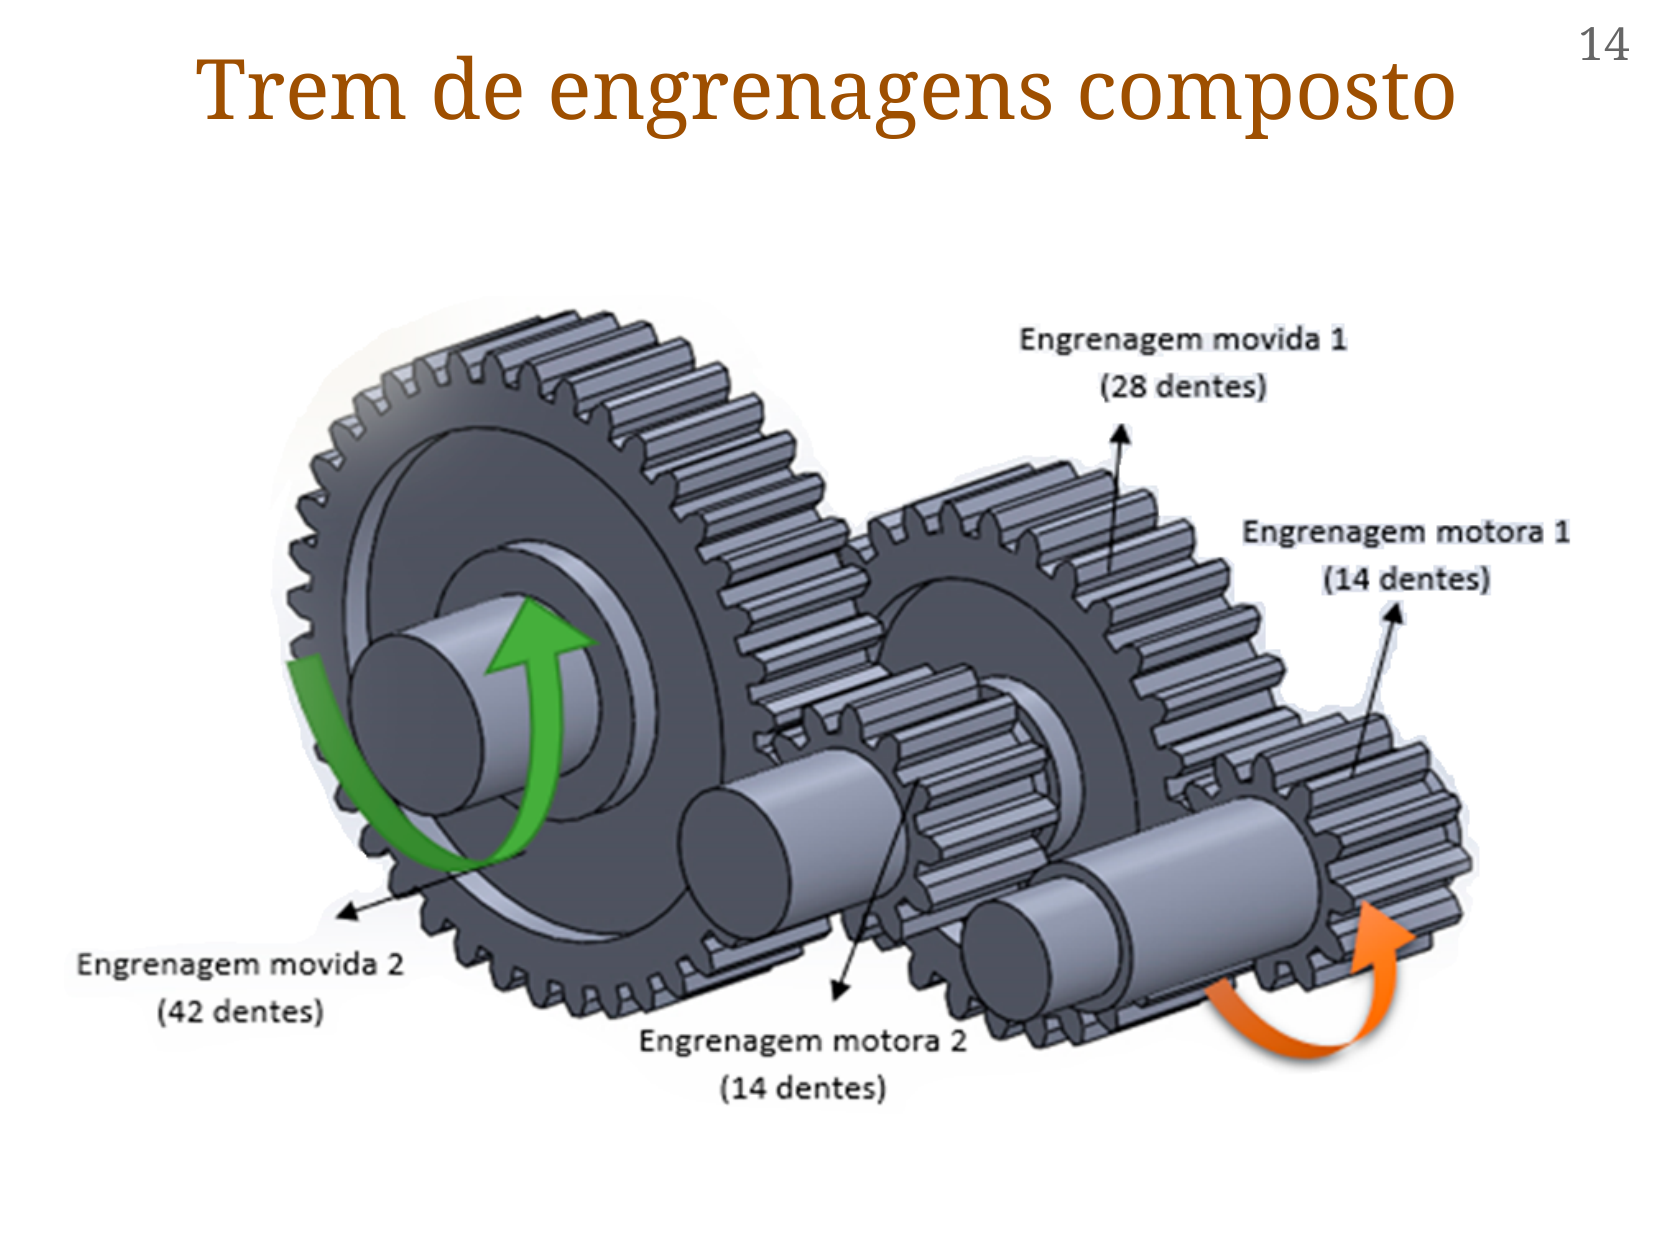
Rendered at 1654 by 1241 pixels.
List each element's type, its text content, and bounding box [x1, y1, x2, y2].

picture [64, 295, 1580, 1114]
title Trem de engrenagens composto [59, 29, 1595, 148]
